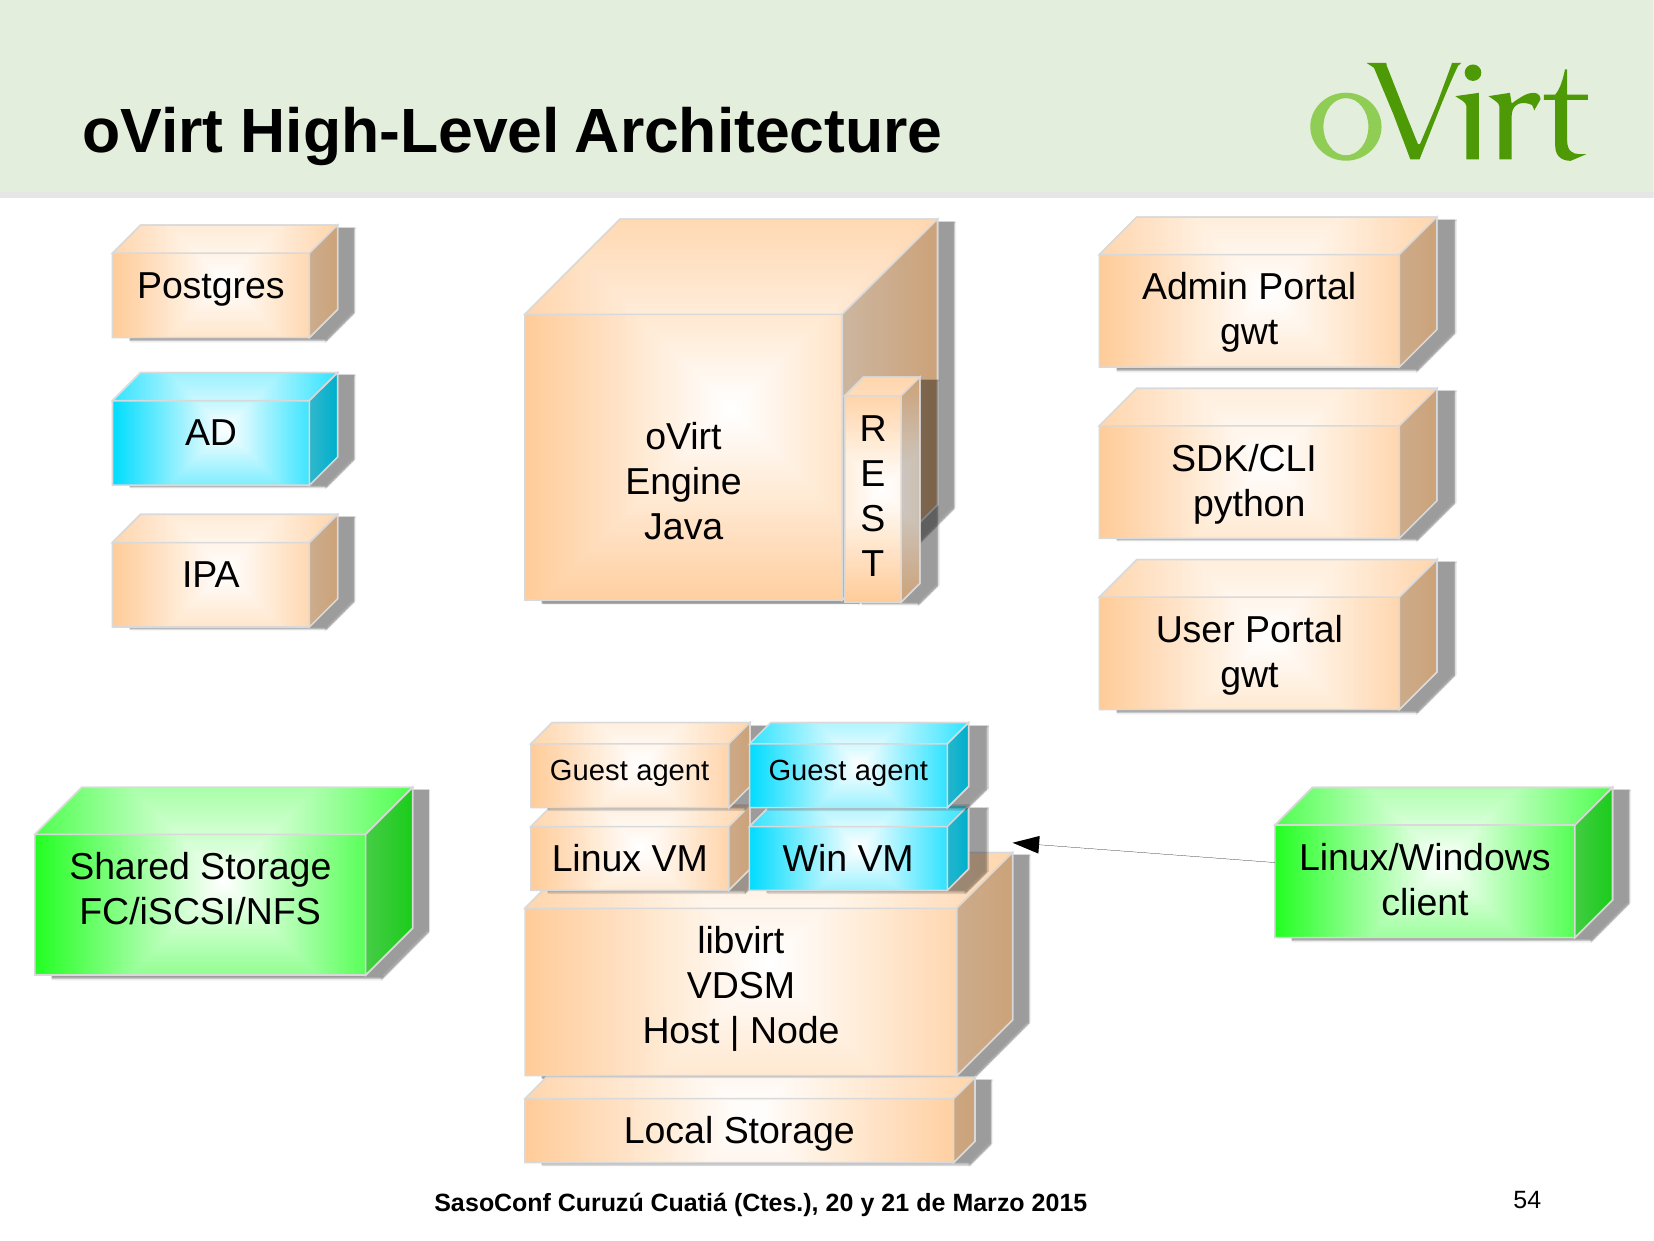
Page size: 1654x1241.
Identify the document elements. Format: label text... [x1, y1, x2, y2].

title oVirt High-Level Architecture [82, 37, 1303, 226]
text_box Postgres [112, 254, 309, 338]
text_box Local Storage [525, 1099, 953, 1163]
text_box libvirt VDSM Host | Node [525, 909, 956, 1076]
text_box oVirt Engine Java [524, 315, 842, 601]
text_box Admin Portal gwt [1099, 255, 1399, 368]
text_box R E S T [844, 396, 901, 603]
text_box Shared Storage FC/iSCSI/NFS [34, 835, 365, 976]
text_box Linux/Windows client [1274, 826, 1574, 938]
text_box Win VM [749, 827, 947, 891]
text_box SDK/CLI python [1099, 426, 1399, 539]
text_box Guest agent [749, 744, 947, 808]
text_box Guest agent [530, 744, 728, 808]
text_box Linux VM [530, 827, 728, 891]
text_box User Portal gwt [1099, 598, 1399, 710]
text_box IPA [112, 543, 309, 627]
text_box AD [112, 401, 309, 486]
